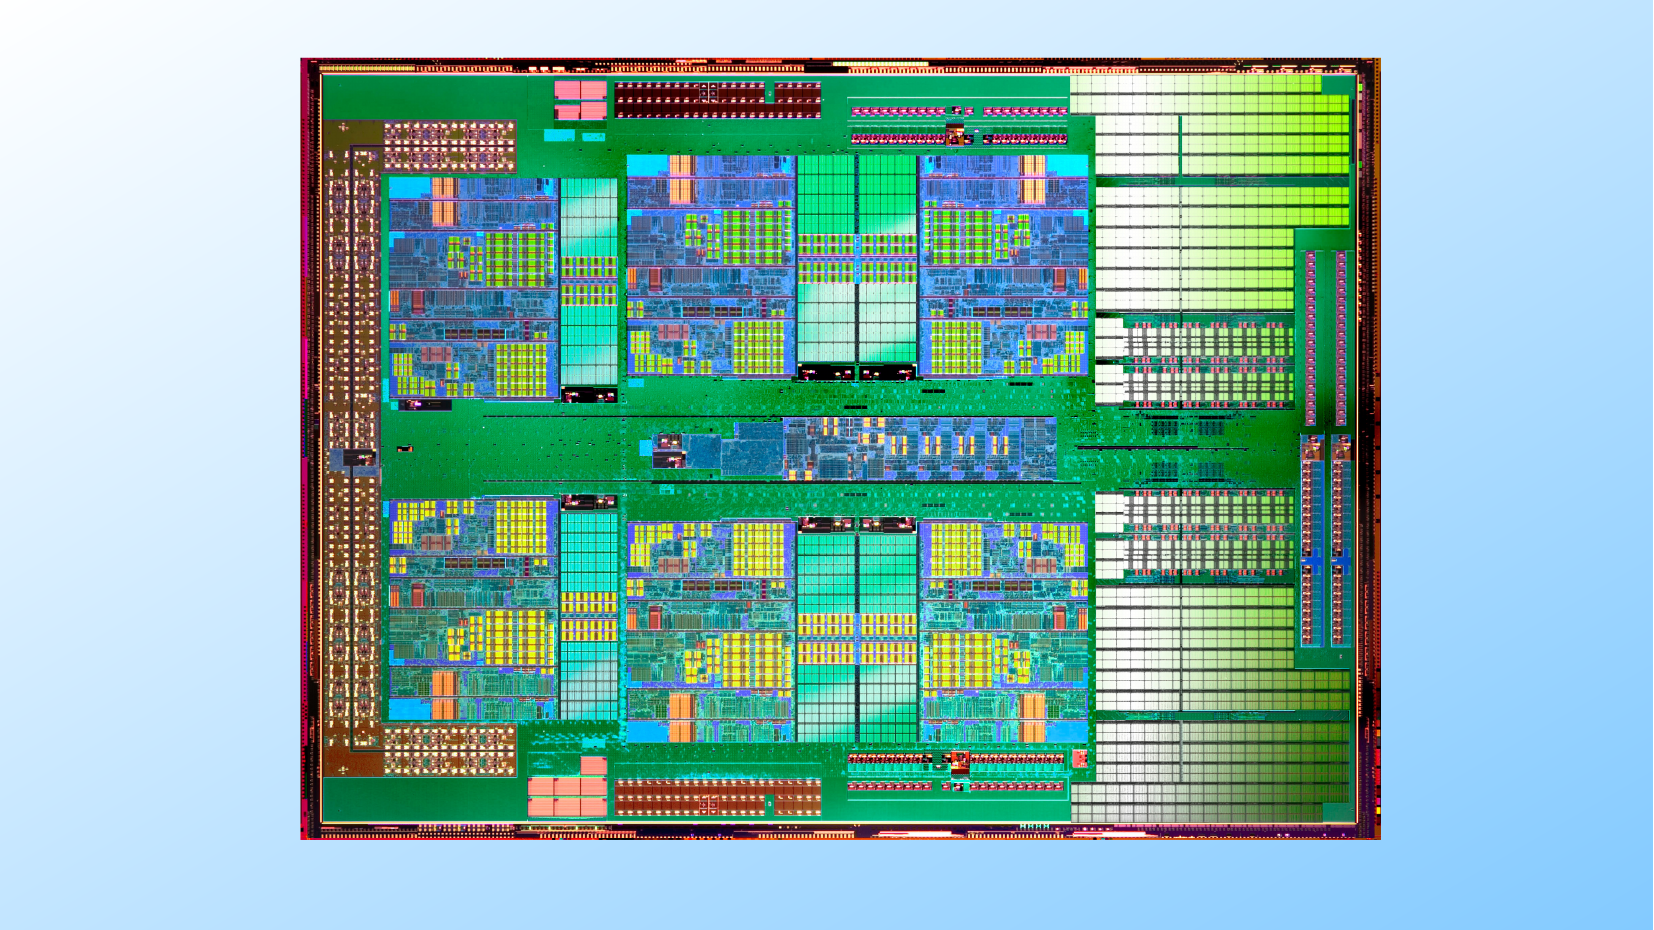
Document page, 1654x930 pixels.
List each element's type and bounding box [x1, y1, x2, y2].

picture [300, 57, 1381, 841]
